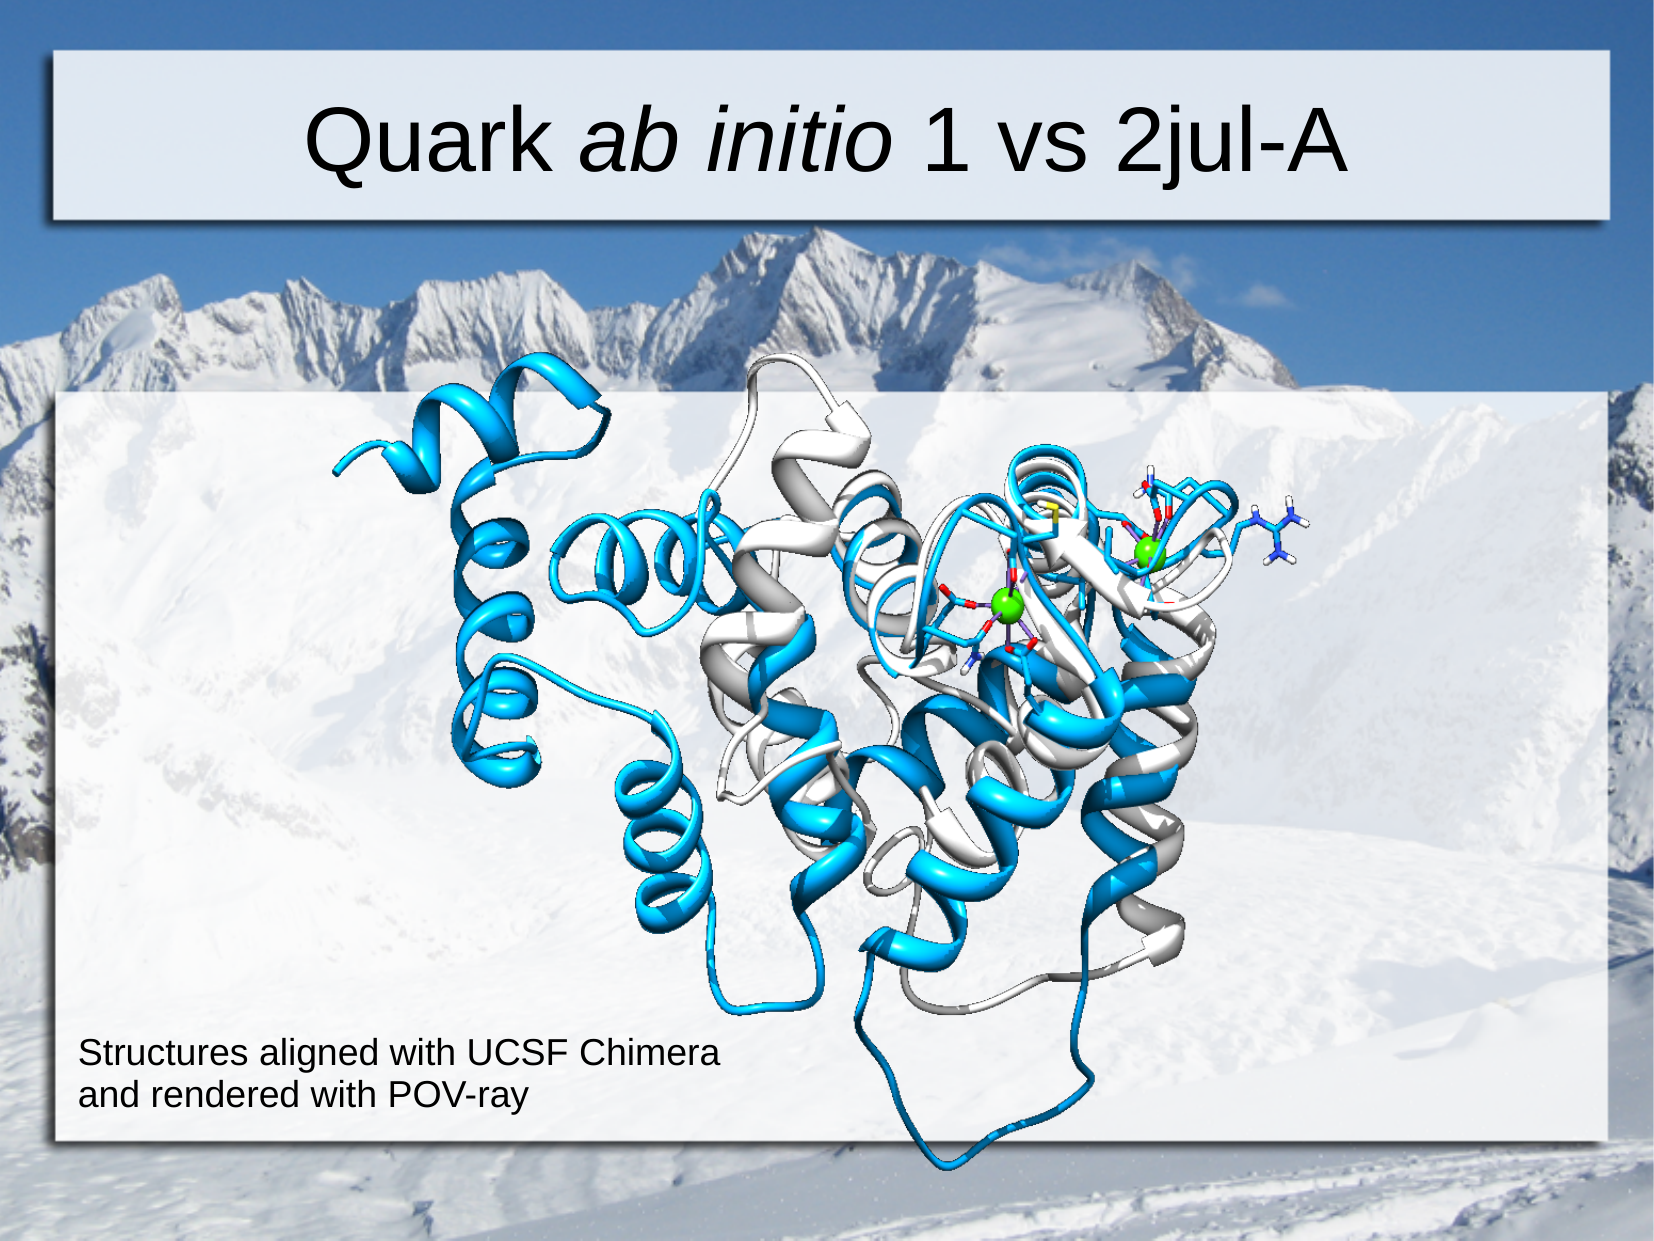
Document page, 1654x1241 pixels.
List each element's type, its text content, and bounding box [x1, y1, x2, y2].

picture [0, 0, 1654, 1241]
text_box Structures aligned with UCSF Chimera and rendered with POV-ray [63, 1023, 736, 1123]
title Quark ab initio 1 vs 2jul-A [59, 61, 1595, 219]
